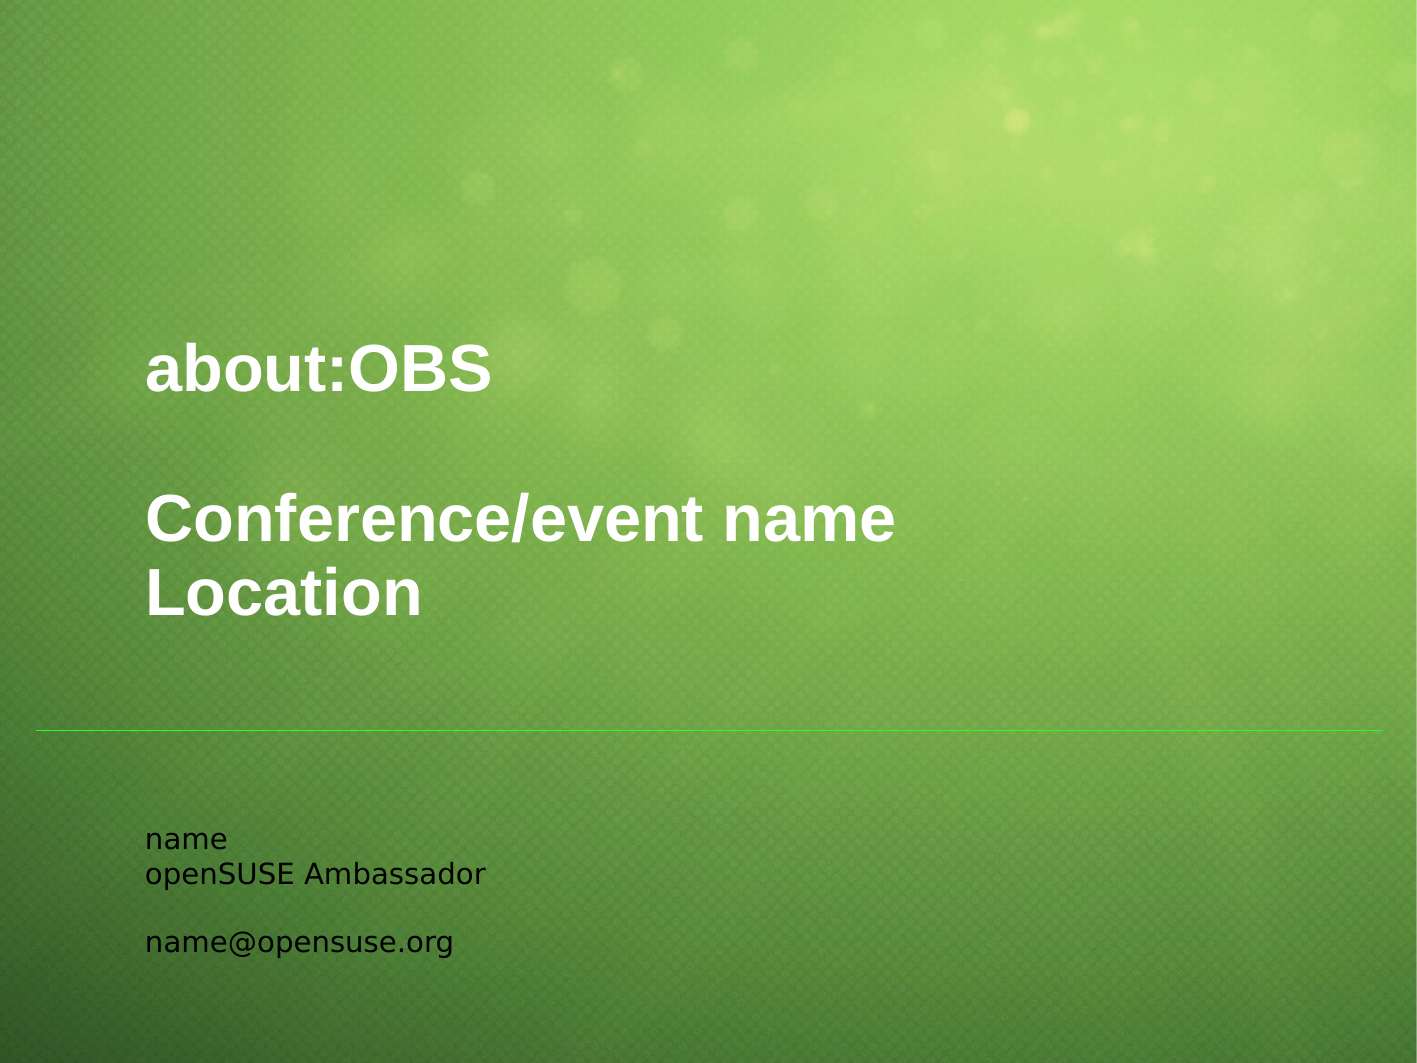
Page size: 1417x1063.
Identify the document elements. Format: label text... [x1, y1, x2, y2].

picture [0, 0, 1417, 1063]
title about:OBS Conference/event name Location [145, 215, 1358, 631]
subtitle name openSUSE Ambassador name@opensuse.org [144, 813, 768, 969]
